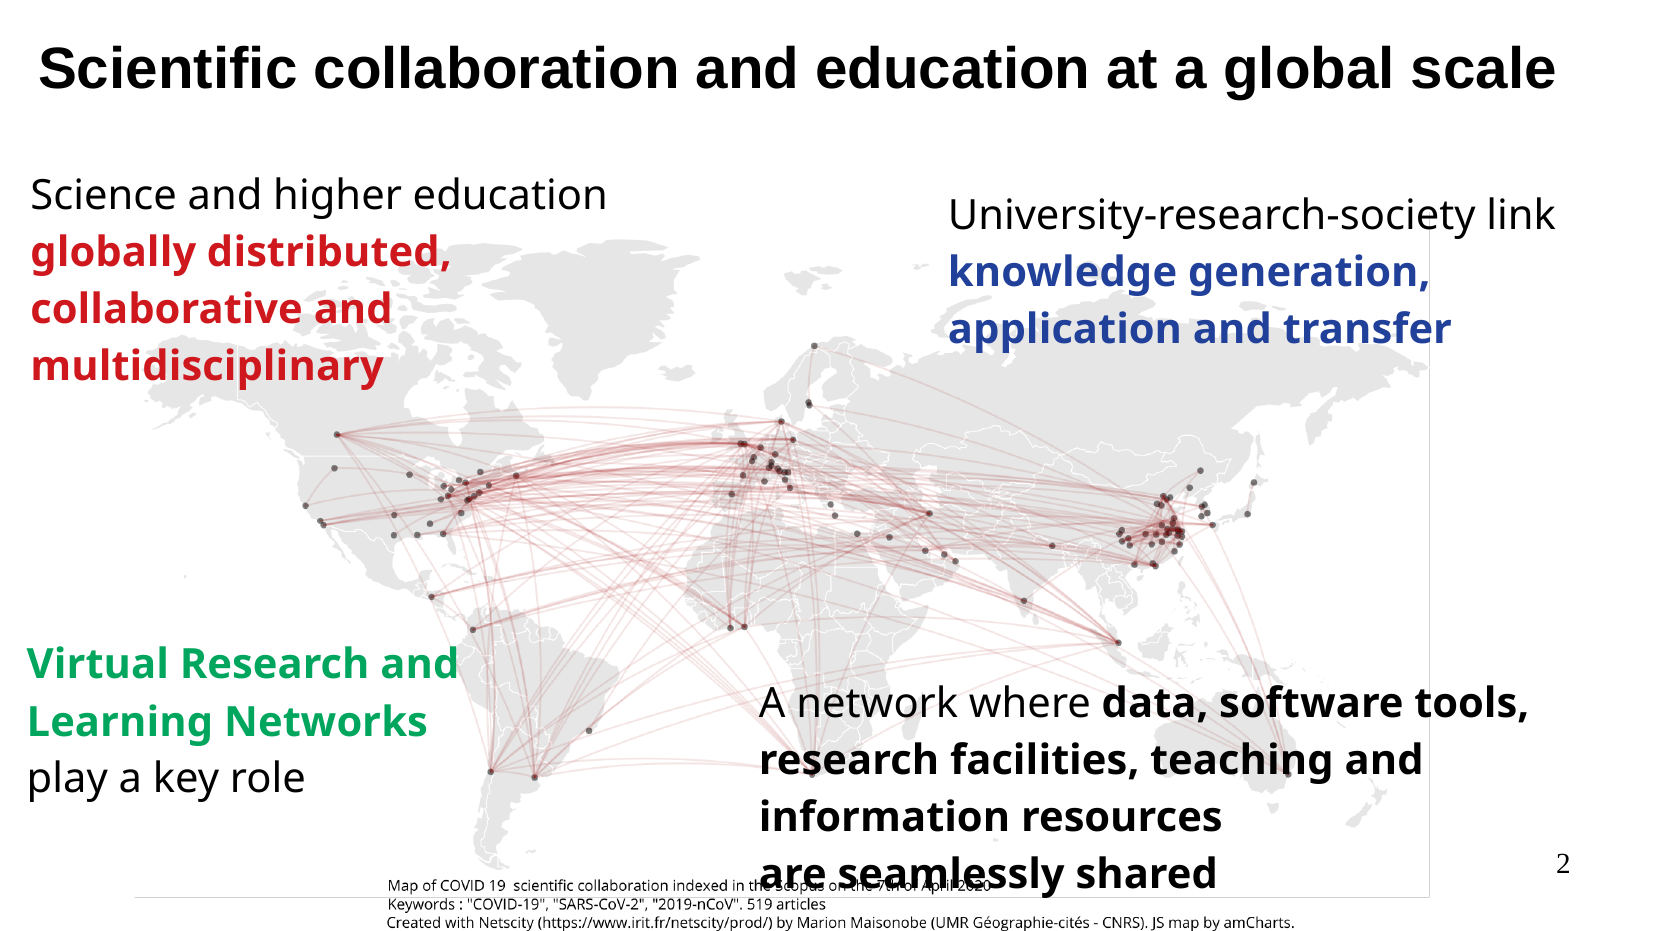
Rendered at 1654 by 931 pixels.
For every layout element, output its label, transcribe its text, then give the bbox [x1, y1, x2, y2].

picture [766, 877, 774, 884]
text_box University-research-society link knowledge generation, application and transfer [933, 177, 1642, 343]
picture [134, 212, 1430, 931]
picture [324, 369, 332, 376]
picture [891, 877, 899, 884]
text_box Scientific collaboration and education at a global scale [23, 28, 1654, 130]
text_box Science and higher education globally distributed, collaborative and multidisciplinary [15, 157, 686, 367]
picture [1131, 877, 1139, 884]
picture [150, 367, 159, 375]
picture [245, 367, 254, 375]
text_box Virtual Research and Learning Networks play a key role [11, 626, 556, 792]
picture [1199, 875, 1208, 883]
text_box A network where data, software tools, research facilities, teaching and information resources are seamlessly shared [744, 665, 1654, 875]
